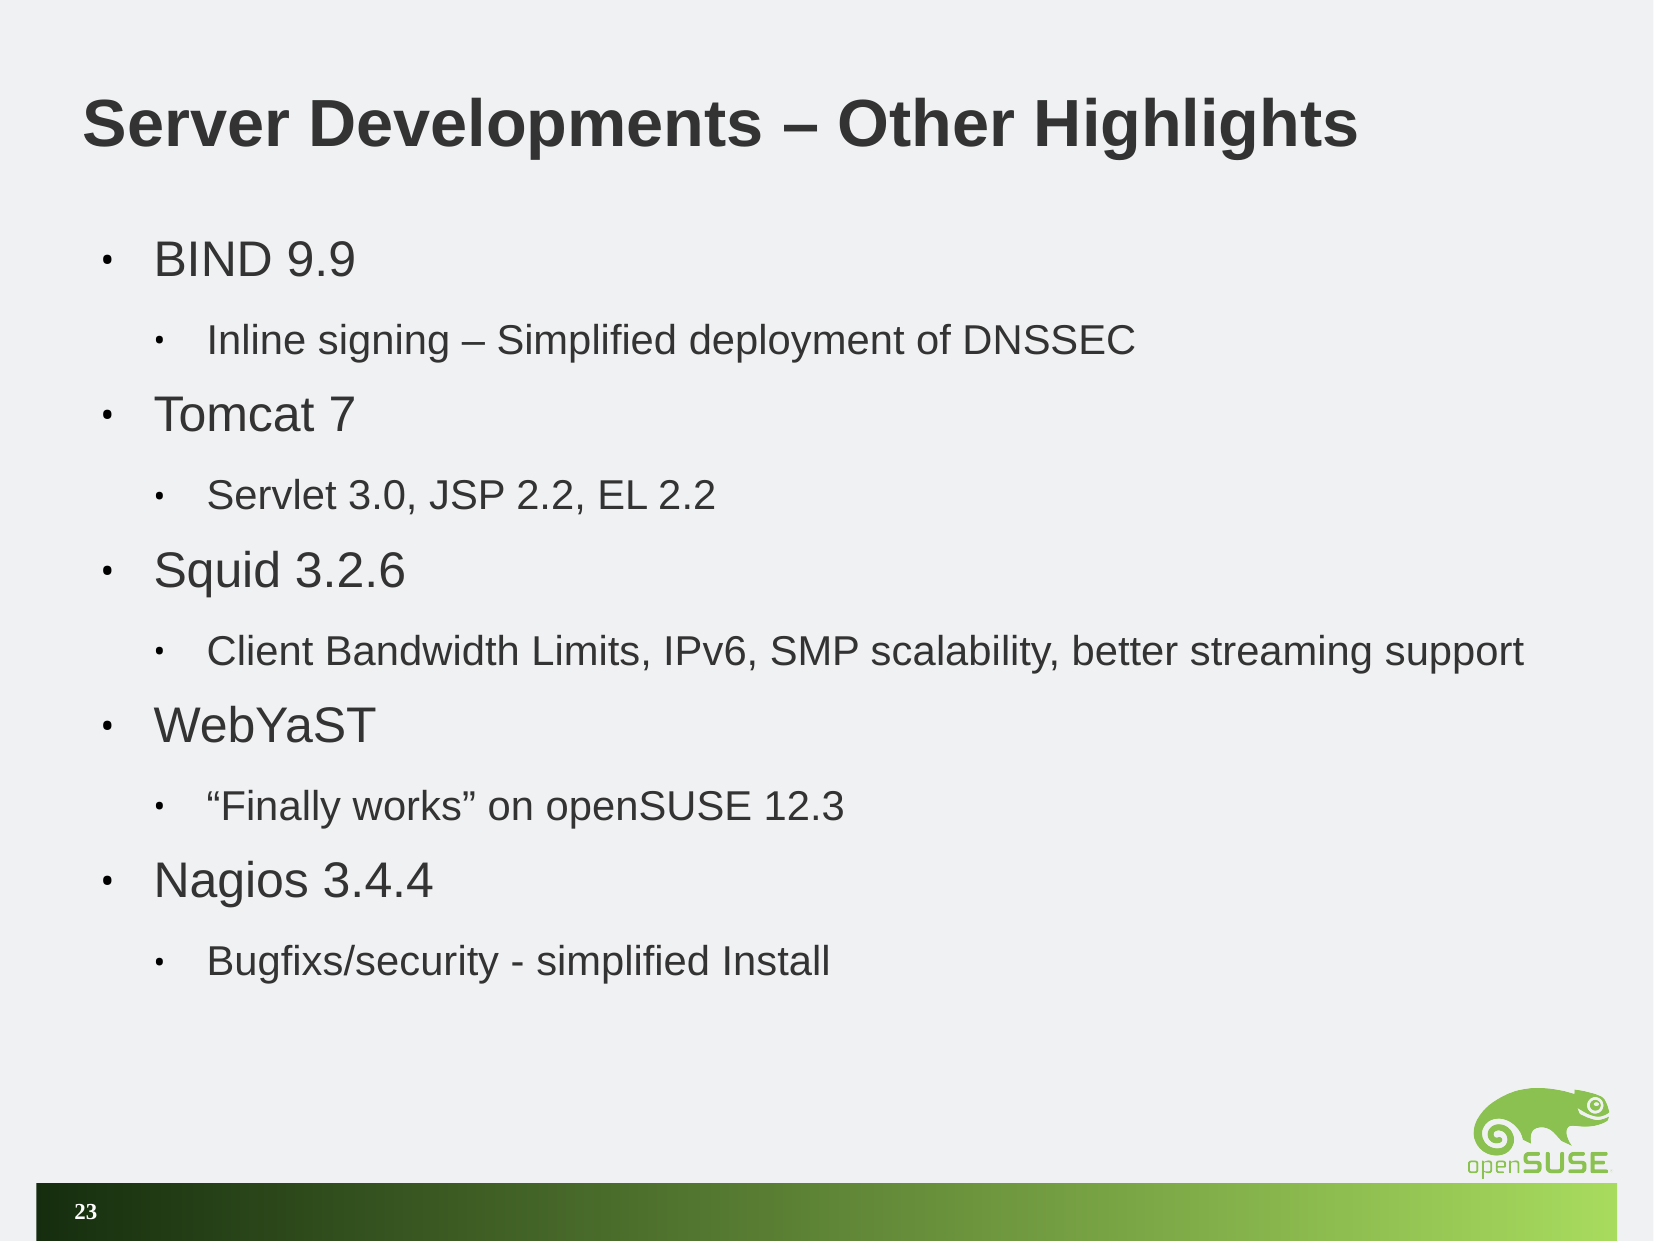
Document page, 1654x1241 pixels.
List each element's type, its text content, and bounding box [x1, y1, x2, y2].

list BIND 9.9 Inline signing – Simplified deployment of DNSSEC Tomcat 7 Servlet 3.0, JSP 2.2, EL 2.2 Squid 3.2.6 Client Bandwidth Limits, IPv6, SMP scalability, better streaming support WebYaST “Finally works” on openSUSE 12.3 Nagios 3.4.4 Bugfixs/security - simplified Install [82, 231, 1571, 1072]
picture [0, 0, 1654, 1241]
title Server Developments – Other Highlights [82, 49, 1571, 198]
